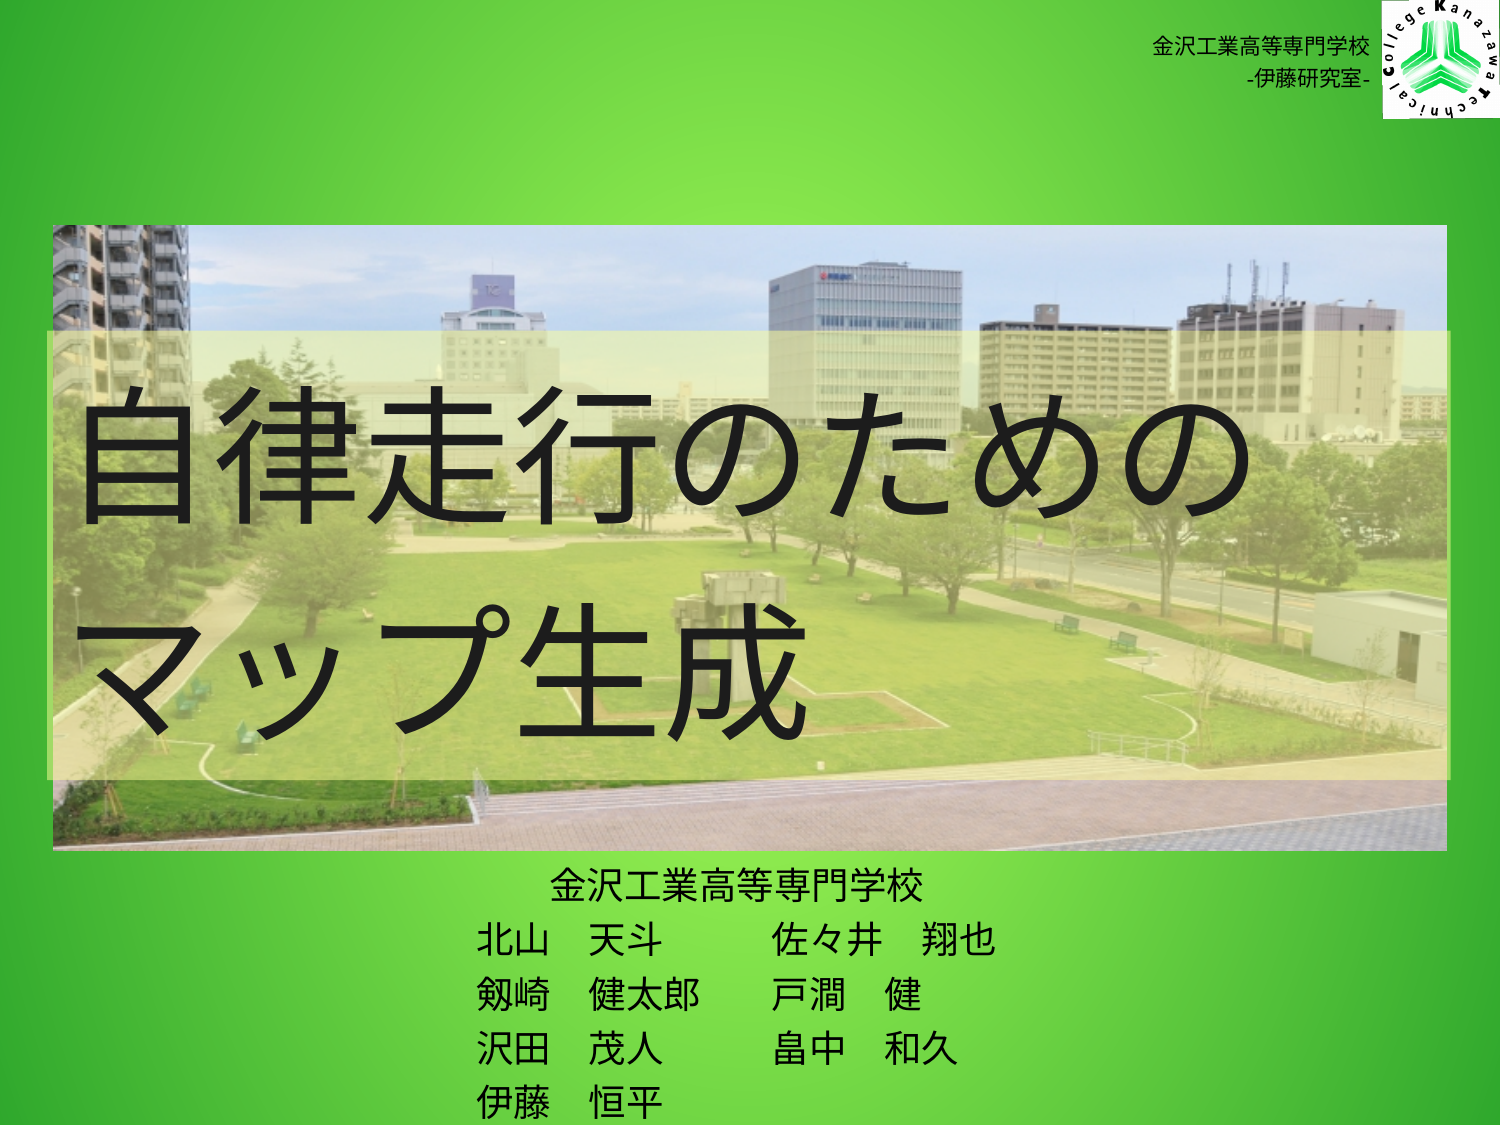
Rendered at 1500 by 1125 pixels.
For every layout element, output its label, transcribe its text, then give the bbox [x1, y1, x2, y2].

picture [1382, 0, 1500, 119]
picture [53, 781, 1447, 851]
text_box 金沢工業高等専門学校 北山 天斗 佐々井 翔也 剱崎 健太郎 戸澗 健 沢田 茂人 畠中 和久 伊藤 恒平 [461, 848, 1004, 1095]
picture [53, 225, 1447, 330]
text_box 自律走行のためのマップ生成 [47, 330, 1451, 674]
